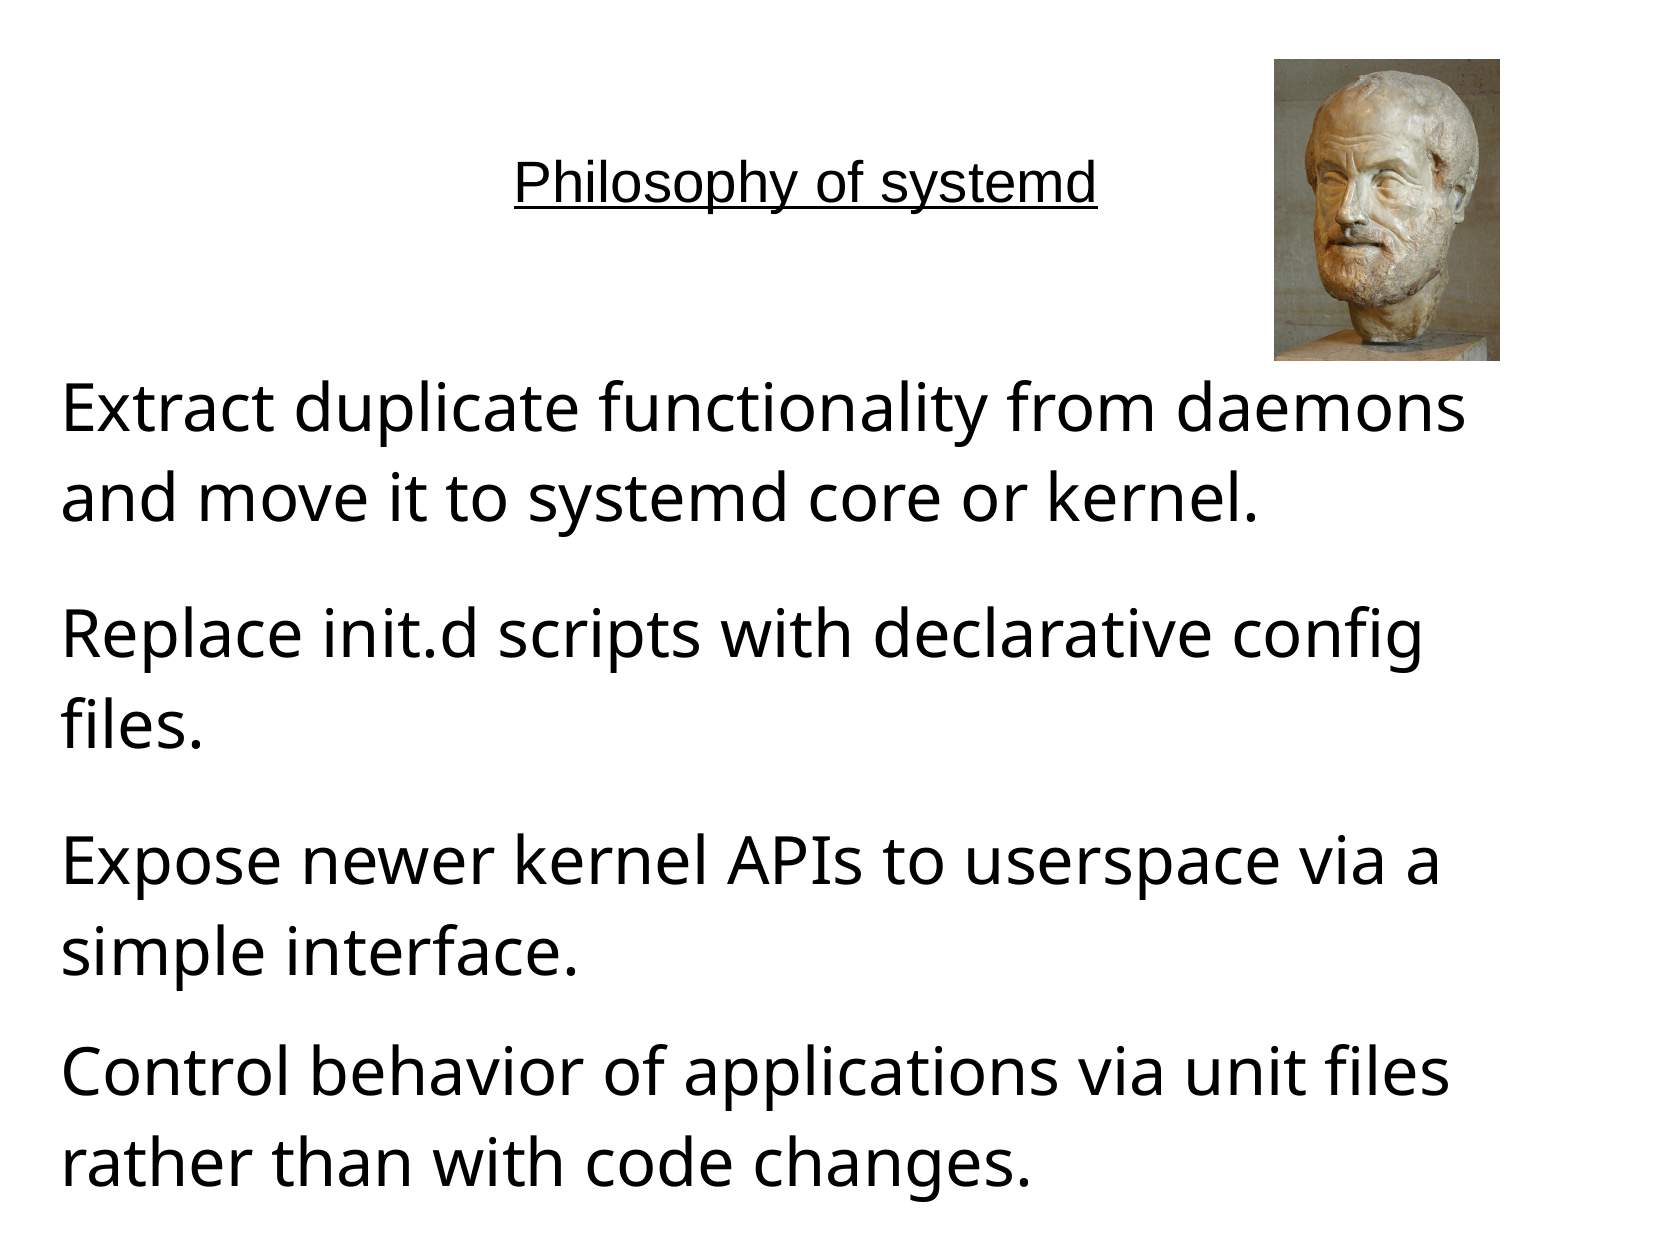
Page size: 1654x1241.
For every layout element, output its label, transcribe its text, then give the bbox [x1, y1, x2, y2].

list Extract duplicate functionality from daemons and move it to systemd core or kernel. Replace init.d scripts with declarative config files. Expose newer kernel APIs to userspace via a simple interface. Control behavior of applications via unit files rather than with code changes. [60, 359, 1591, 1065]
title Philosophy of systemd [82, 49, 1530, 316]
picture [1274, 59, 1500, 361]
